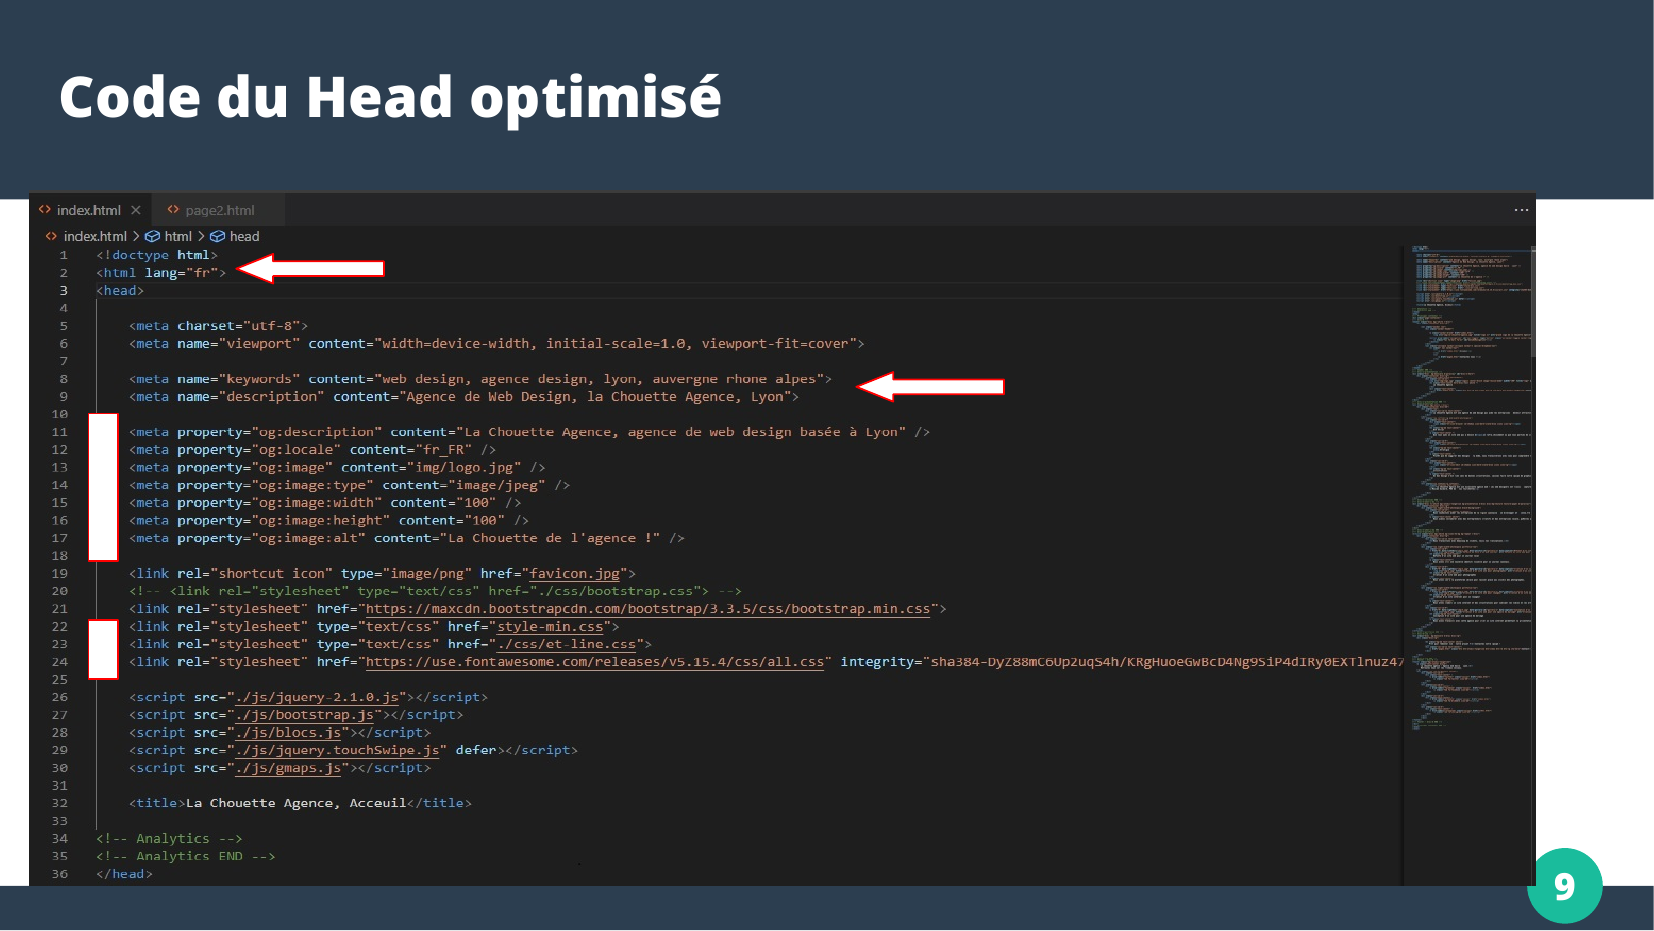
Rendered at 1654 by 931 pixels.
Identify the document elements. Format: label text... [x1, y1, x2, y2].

text_box [88, 413, 119, 562]
text_box [856, 372, 1004, 402]
text_box [88, 620, 119, 680]
picture [29, 190, 1536, 886]
text_box [236, 253, 384, 284]
title Code du Head optimisé [59, 37, 1595, 156]
